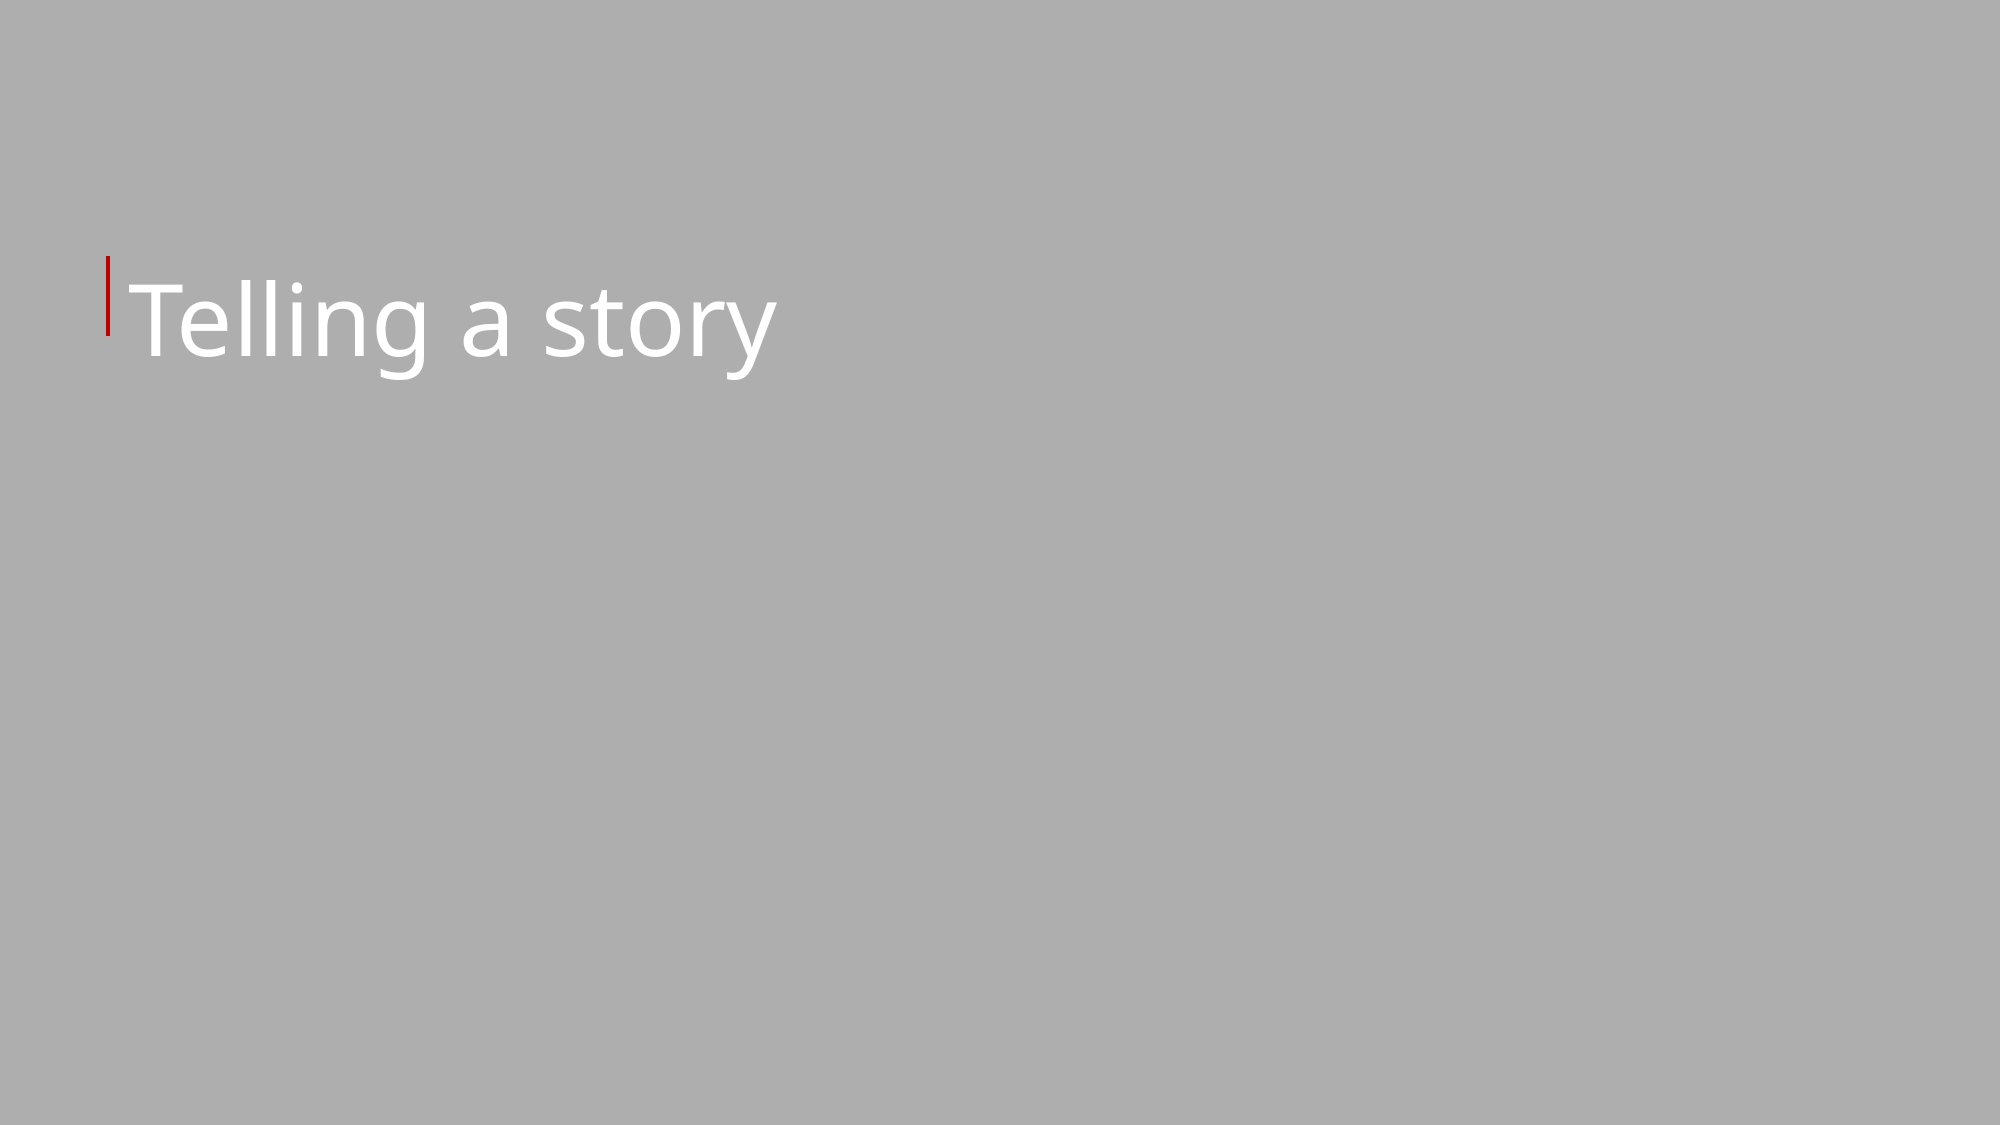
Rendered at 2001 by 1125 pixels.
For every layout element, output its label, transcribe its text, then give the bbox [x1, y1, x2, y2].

text_box Telling a story [113, 189, 798, 364]
text_box [0, 0, 2000, 1125]
